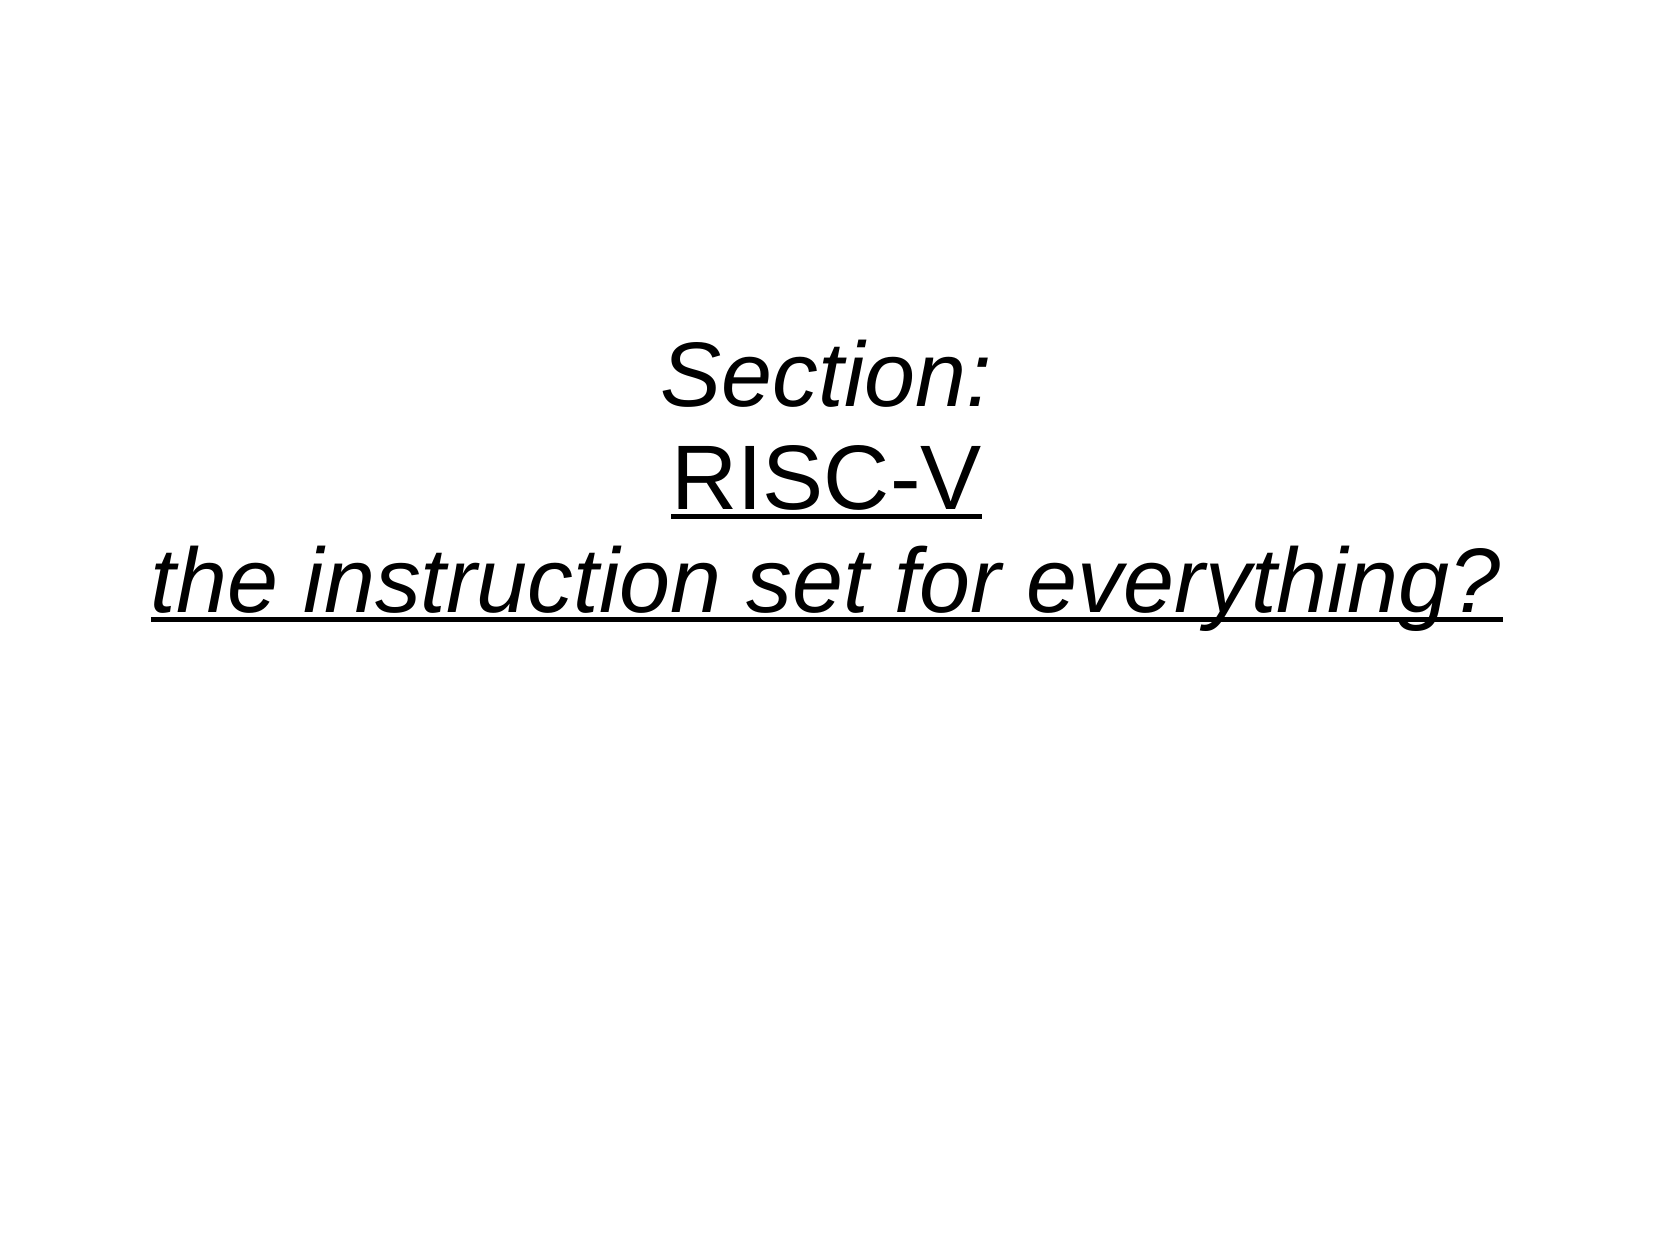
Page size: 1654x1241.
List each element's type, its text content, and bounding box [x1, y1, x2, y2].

title Section: RISC-V the instruction set for everything? [82, 323, 1571, 632]
